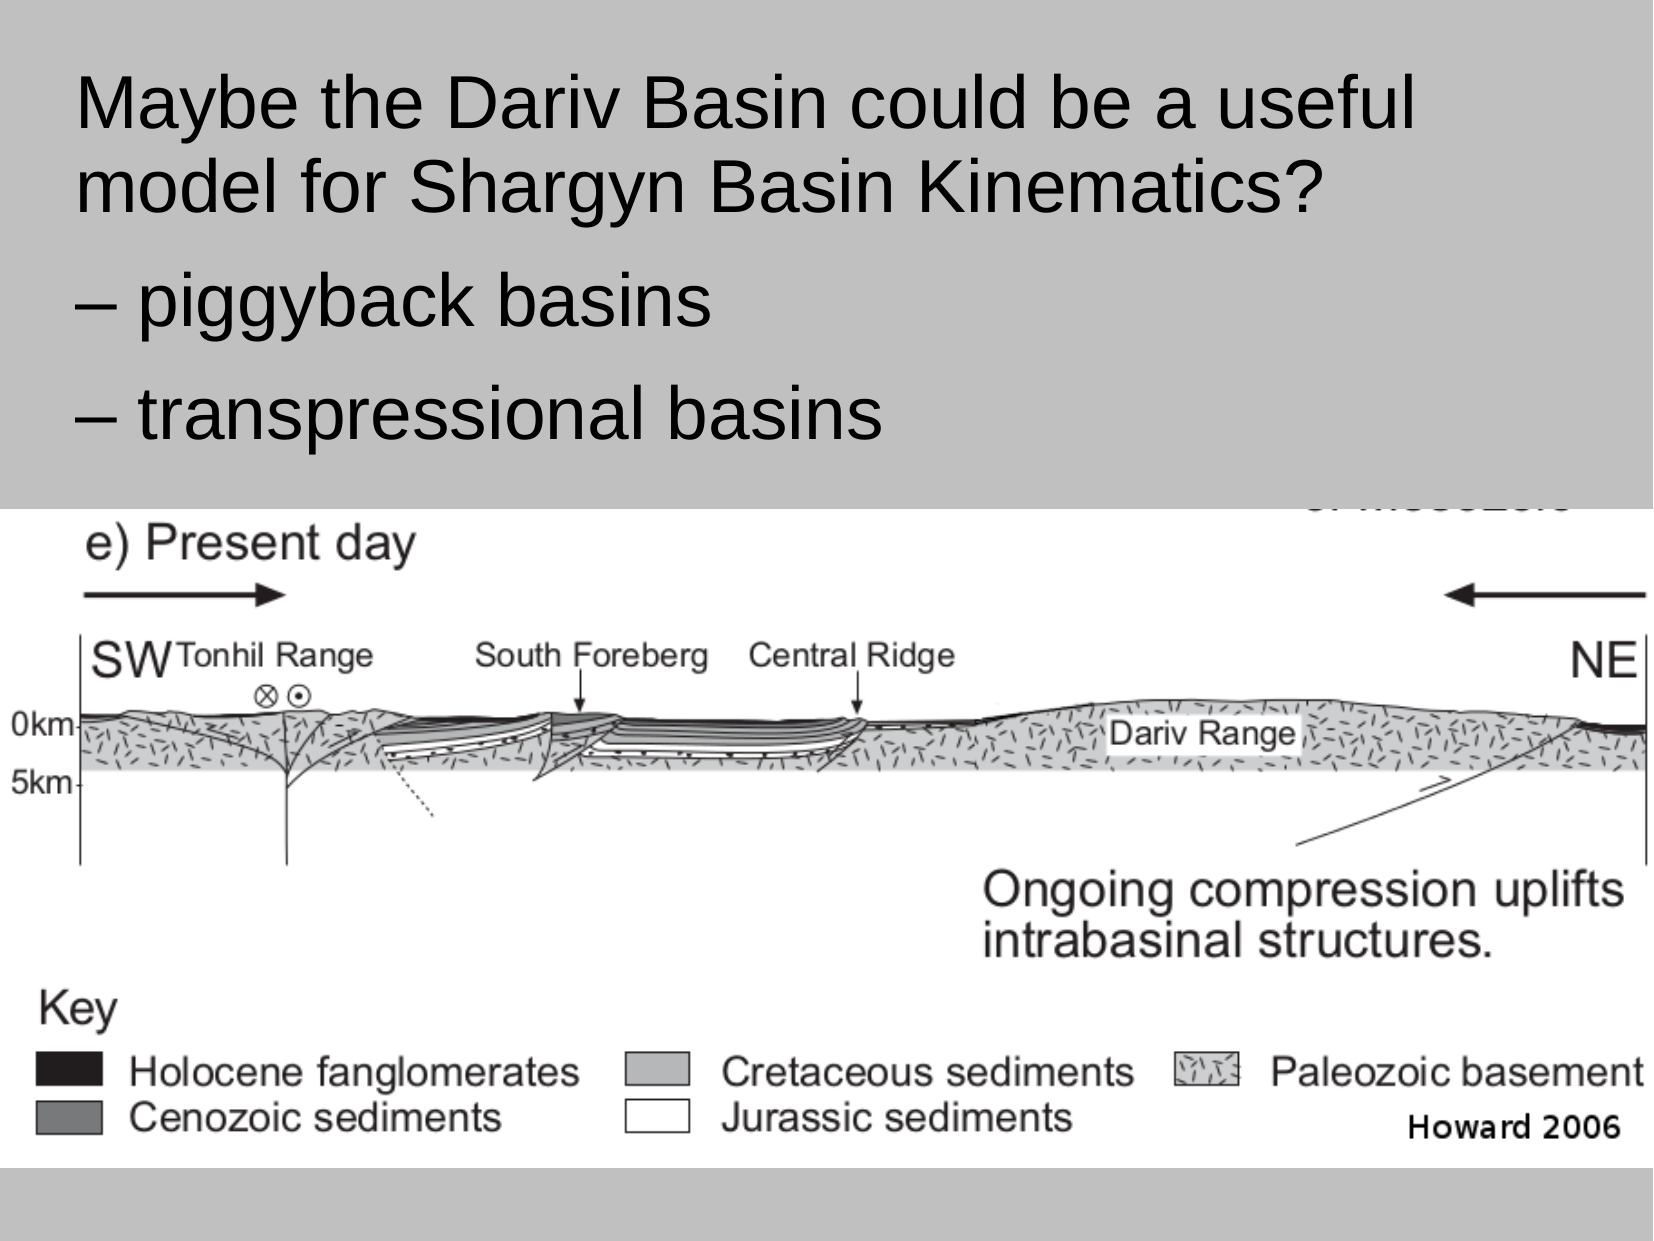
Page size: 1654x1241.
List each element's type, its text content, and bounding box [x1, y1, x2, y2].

list Maybe the Dariv Basin could be a useful model for Shargyn Basin Kinematics? – piggyback basins – transpressional basins [75, 60, 1530, 509]
picture [0, 509, 1653, 1168]
